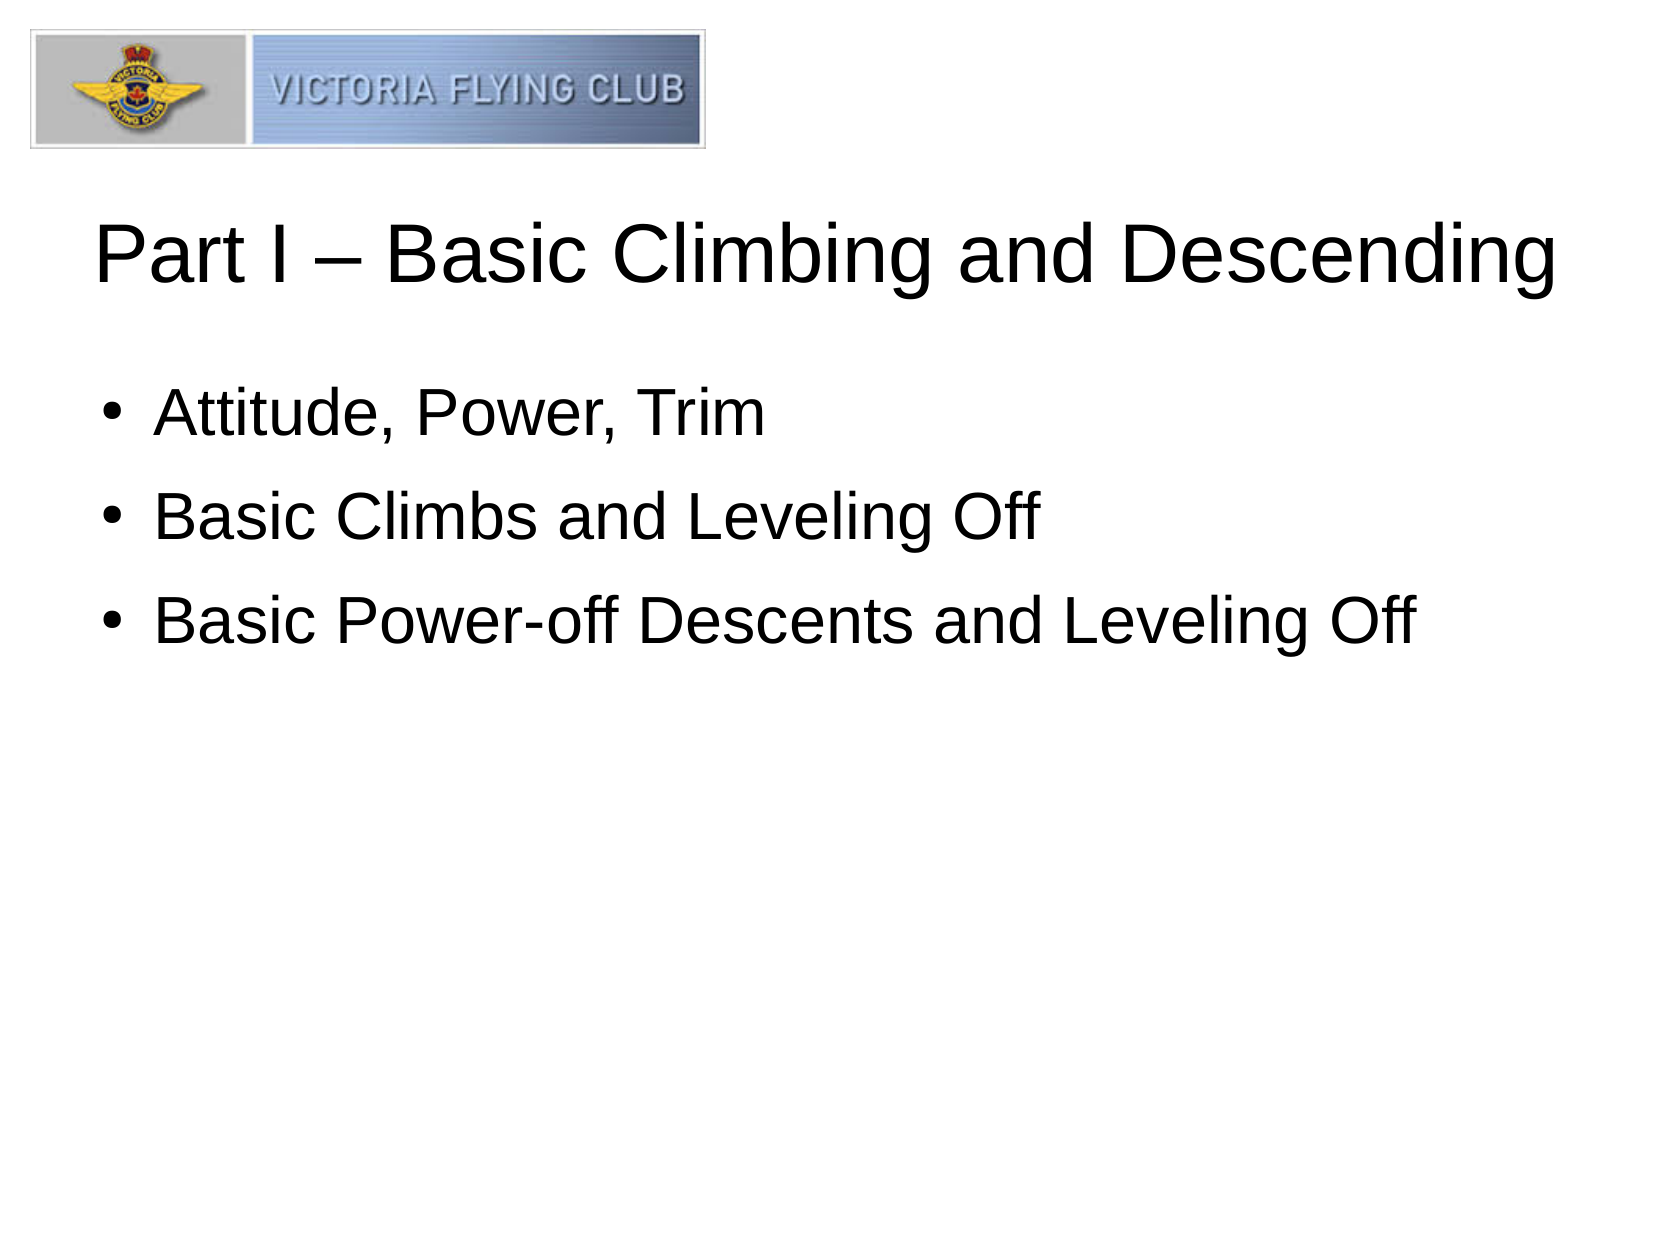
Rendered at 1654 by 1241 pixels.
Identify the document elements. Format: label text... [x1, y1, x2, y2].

title Part I – Basic Climbing and Descending [82, 150, 1571, 358]
list Attitude, Power, Trim Basic Climbs and Leveling Off Basic Power-off Descents and Leveling Off [82, 375, 1571, 1095]
picture [30, 29, 706, 149]
